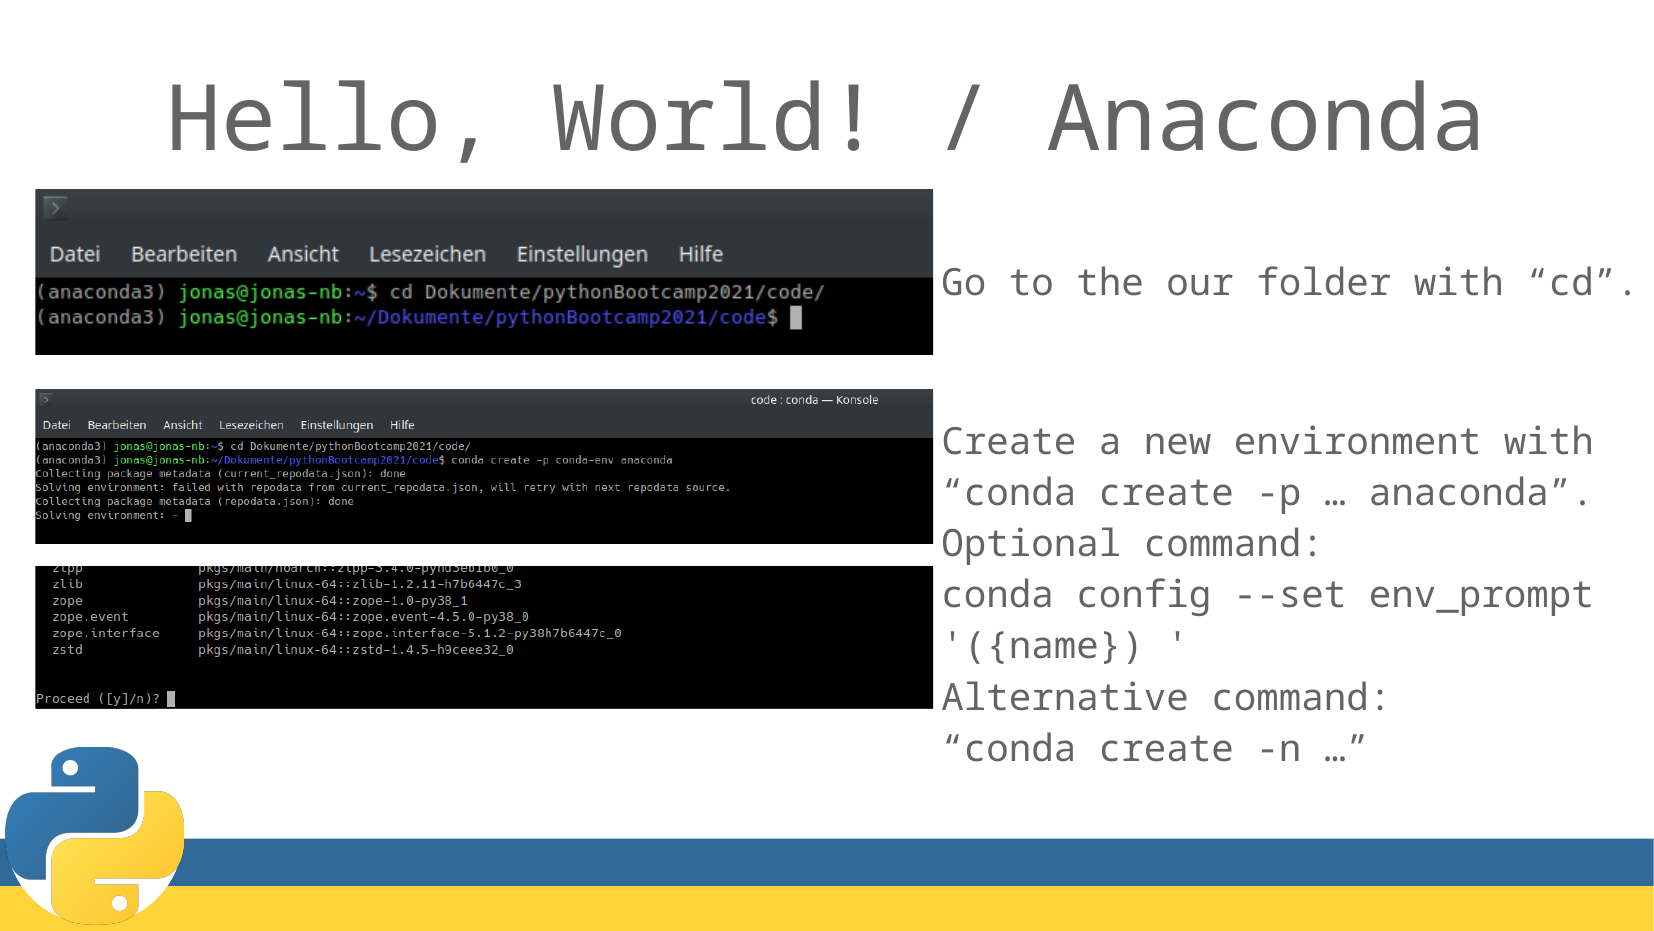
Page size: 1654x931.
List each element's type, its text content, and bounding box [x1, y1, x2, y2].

picture [35, 566, 934, 709]
picture [5, 747, 184, 925]
text_box Go to the our folder with “cd”. [926, 248, 1654, 301]
picture [35, 189, 934, 355]
picture [35, 382, 934, 544]
text_box Create a new environment with “conda create -p … anaconda”. Optional command: conda config --set env_prompt '({name}) ' Alternative command: “conda create -n …” [926, 407, 1630, 685]
title Hello, World! / Anaconda [82, 37, 1571, 193]
